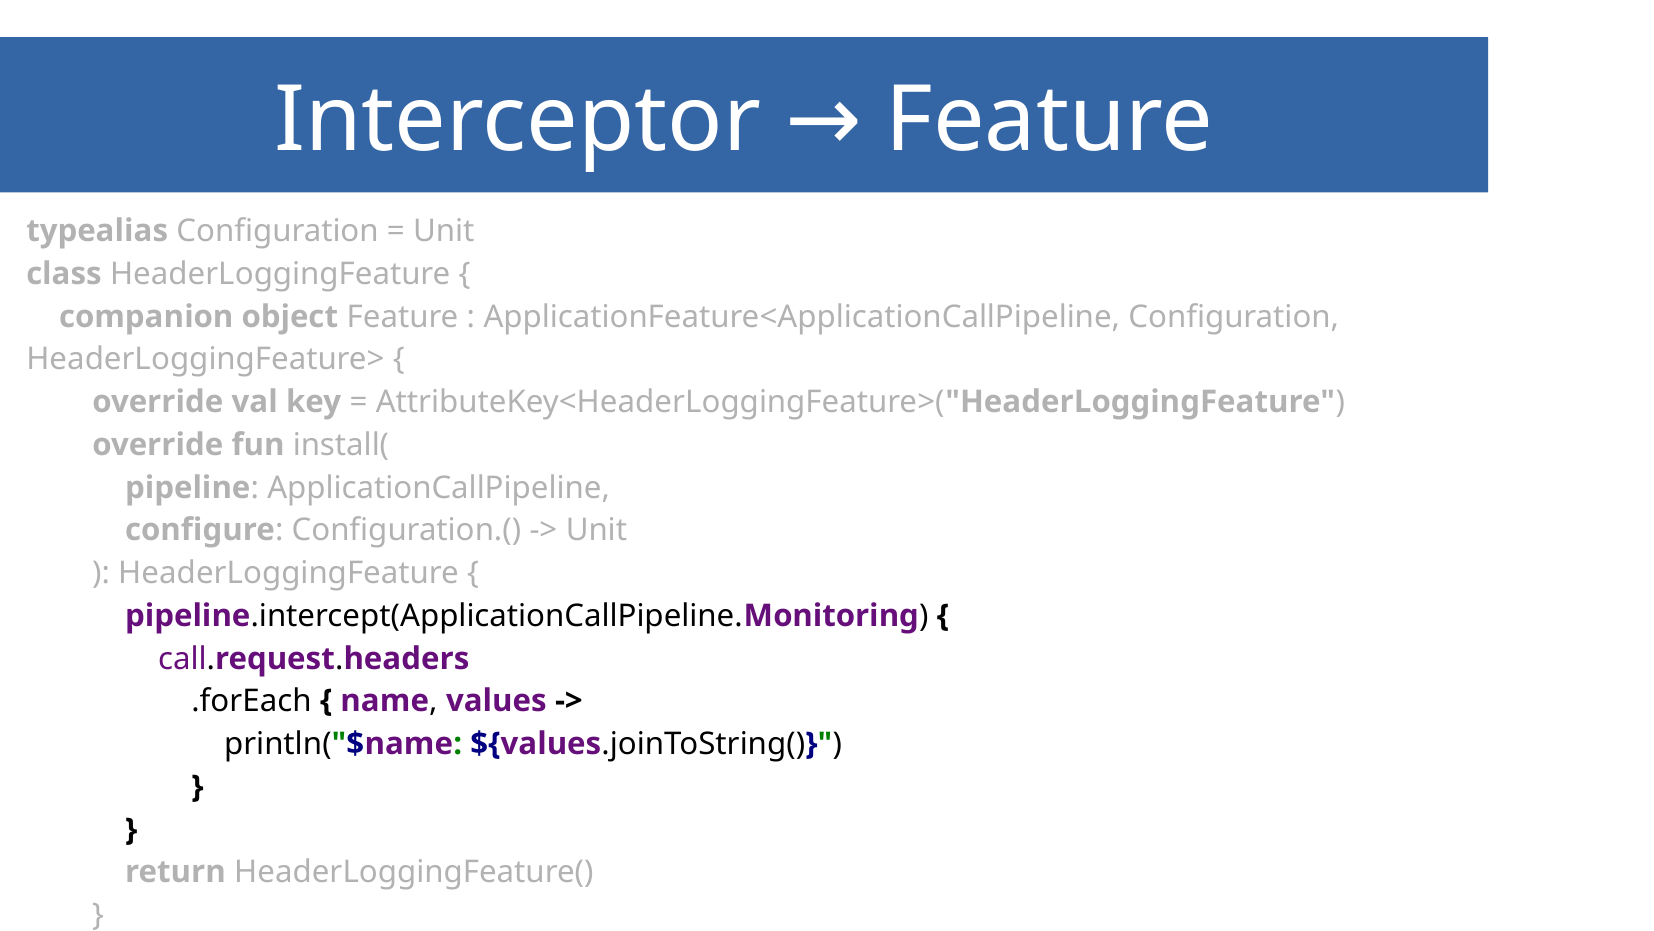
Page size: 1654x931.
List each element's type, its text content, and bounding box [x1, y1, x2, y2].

title Interceptor → Feature [0, 37, 1489, 193]
text_box typealias Configuration = Unit class HeaderLoggingFeature { companion object Feature : ApplicationFeature<ApplicationCallPipeline, Configuration, HeaderLoggingFeature> { override val key = AttributeKey<HeaderLoggingFeature>("HeaderLoggingFeature") override fun install( pipeline: ApplicationCallPipeline, configure: Configuration.() -> Unit ): HeaderLoggingFeature { pipeline.intercept(ApplicationCallPipeline.Monitoring) { call.request.headers .forEach { name, values -> println("$name: ${values.joinToString()}") } } return HeaderLoggingFeature() } } } [11, 200, 1636, 929]
